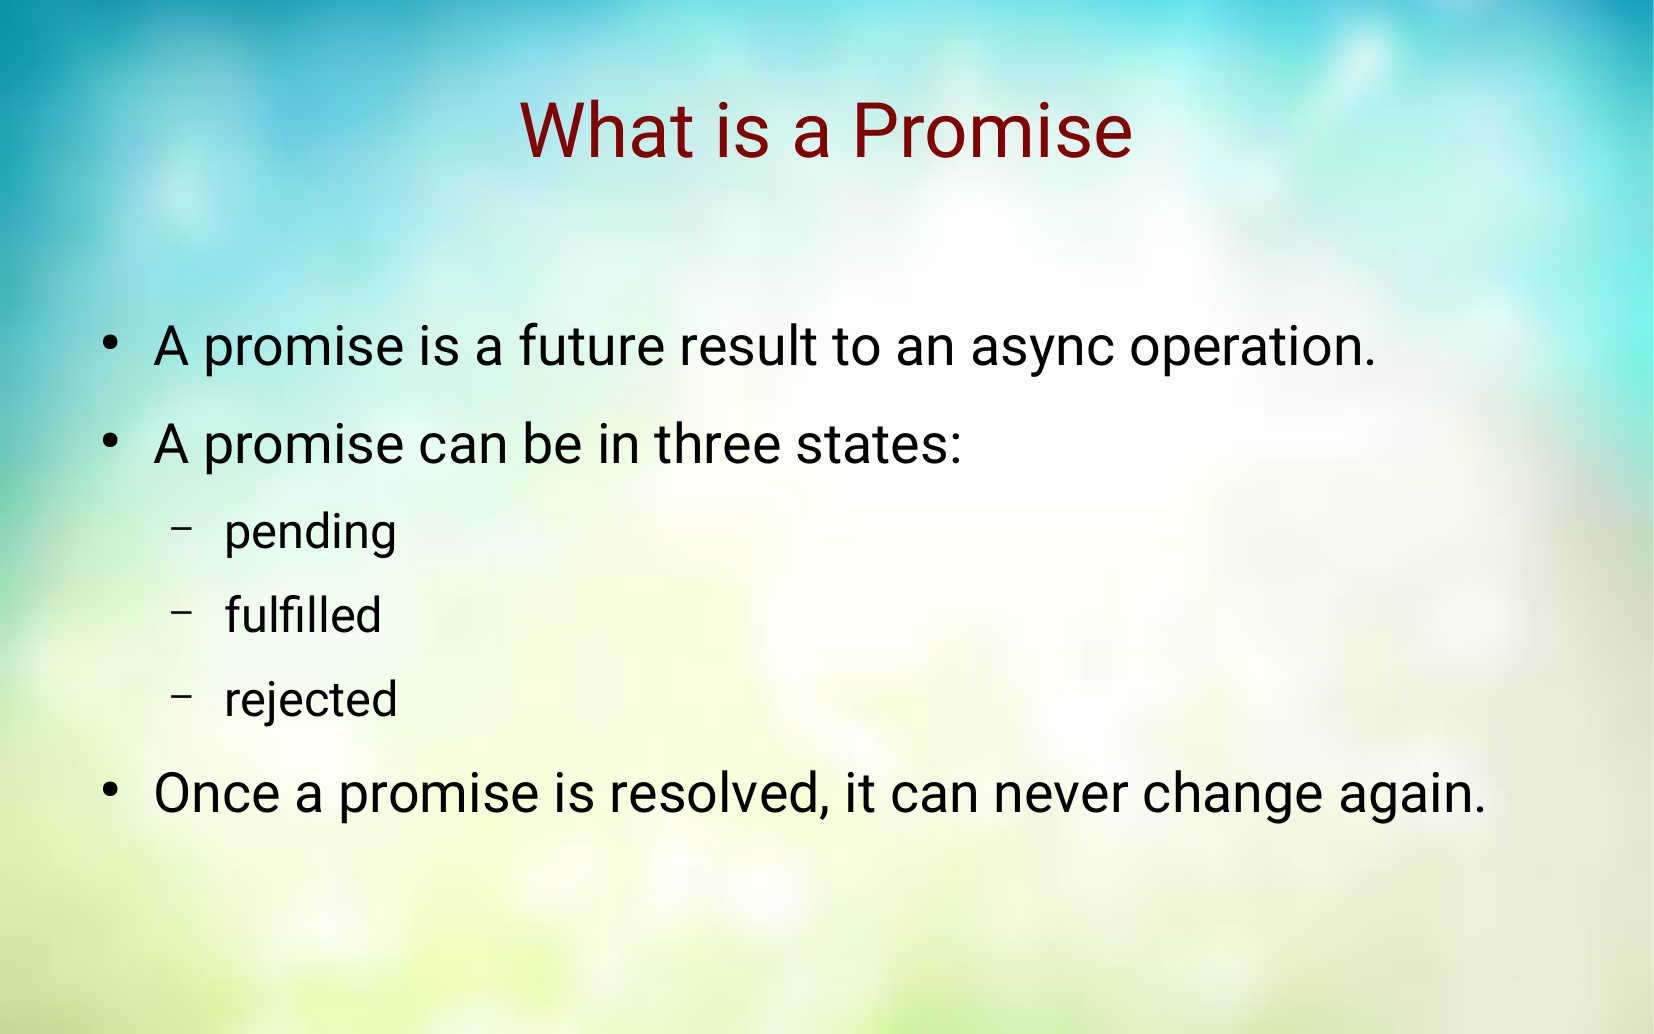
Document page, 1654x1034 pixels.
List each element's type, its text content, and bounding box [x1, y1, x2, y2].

list A promise is a future result to an async operation. A promise can be in three states: pending fulfilled rejected Once a promise is resolved, it can never change again. [82, 306, 1571, 833]
picture [0, 0, 1654, 1034]
title What is a Promise [82, 41, 1571, 214]
